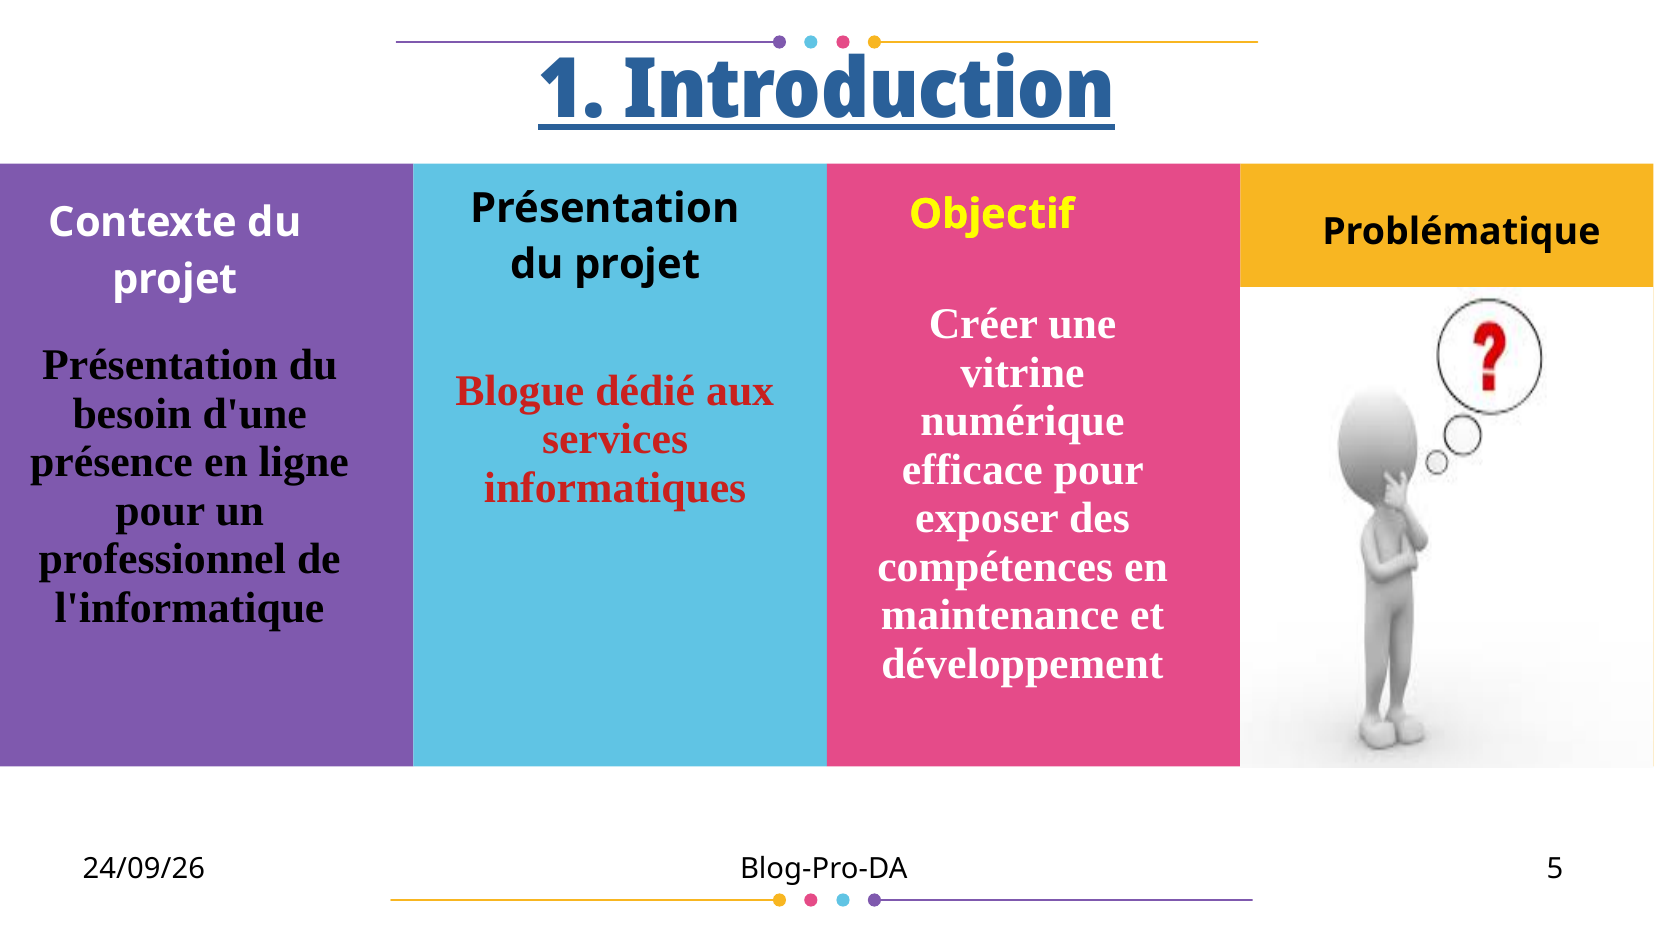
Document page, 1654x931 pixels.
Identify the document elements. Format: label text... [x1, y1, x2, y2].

title Problématique [1299, 177, 1625, 284]
title Contexte du projet [12, 191, 338, 306]
title 1. Introduction [59, 22, 1595, 148]
picture [1240, 287, 1654, 768]
title Créer une vitrine numérique efficace pour exposer des compétences en maintenance et développement [862, 265, 1183, 688]
title Présentation du projet [442, 177, 768, 292]
title Blogue dédié aux services informatiques [454, 318, 776, 526]
title Objectif [862, 159, 1123, 266]
title Présentation du besoin d'une présence en ligne pour un professionnel de l'informatique [29, 311, 351, 662]
